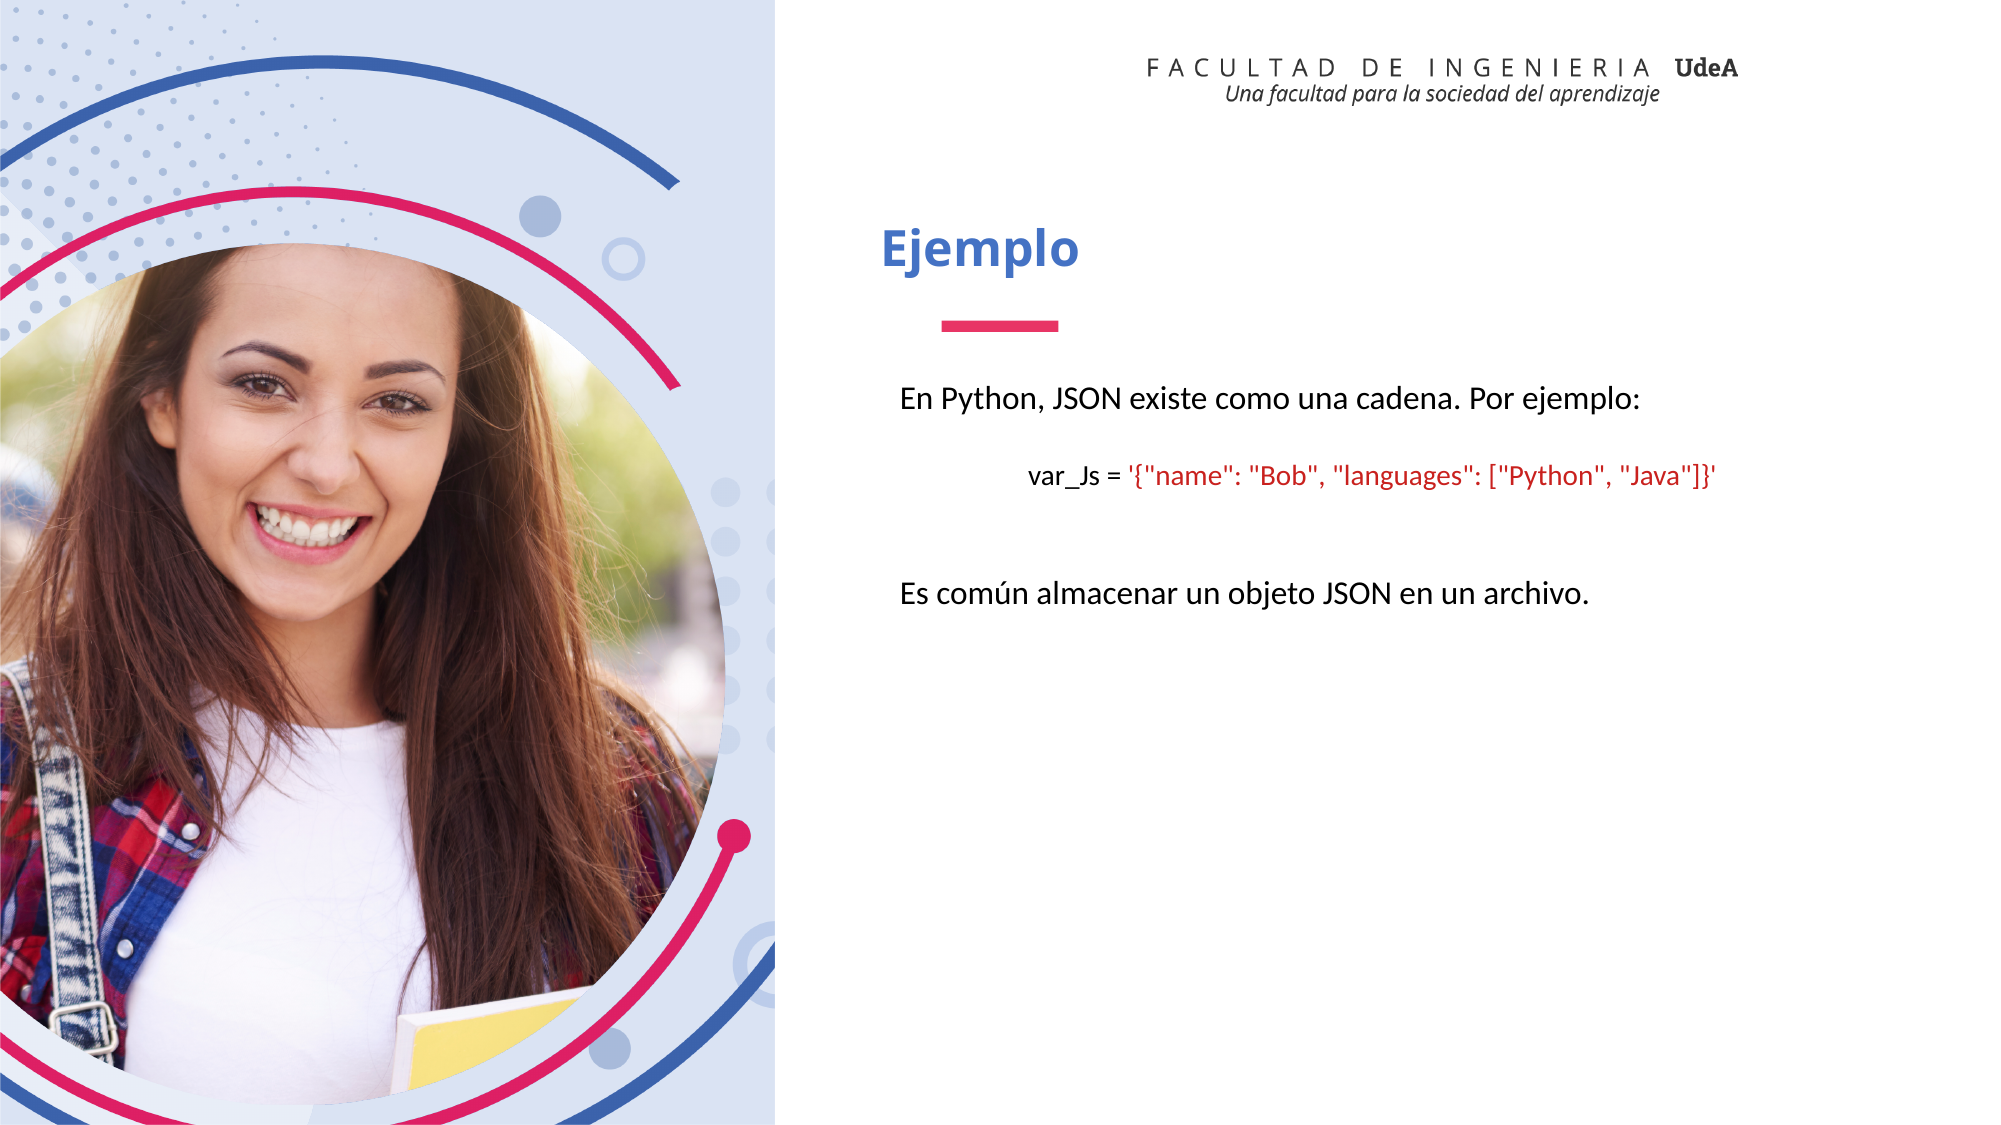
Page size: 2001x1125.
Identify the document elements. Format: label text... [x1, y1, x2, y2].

picture [1148, 57, 1738, 106]
text_box En Python, JSON existe como una cadena. Por ejemplo: var_Js = '{"name": "Bob", "languages": ["Python", "Java"]}' Es común almacenar un objeto JSON en un archivo. [884, 368, 1861, 619]
text_box Ejemplo [865, 195, 1762, 306]
picture [0, 0, 775, 1125]
